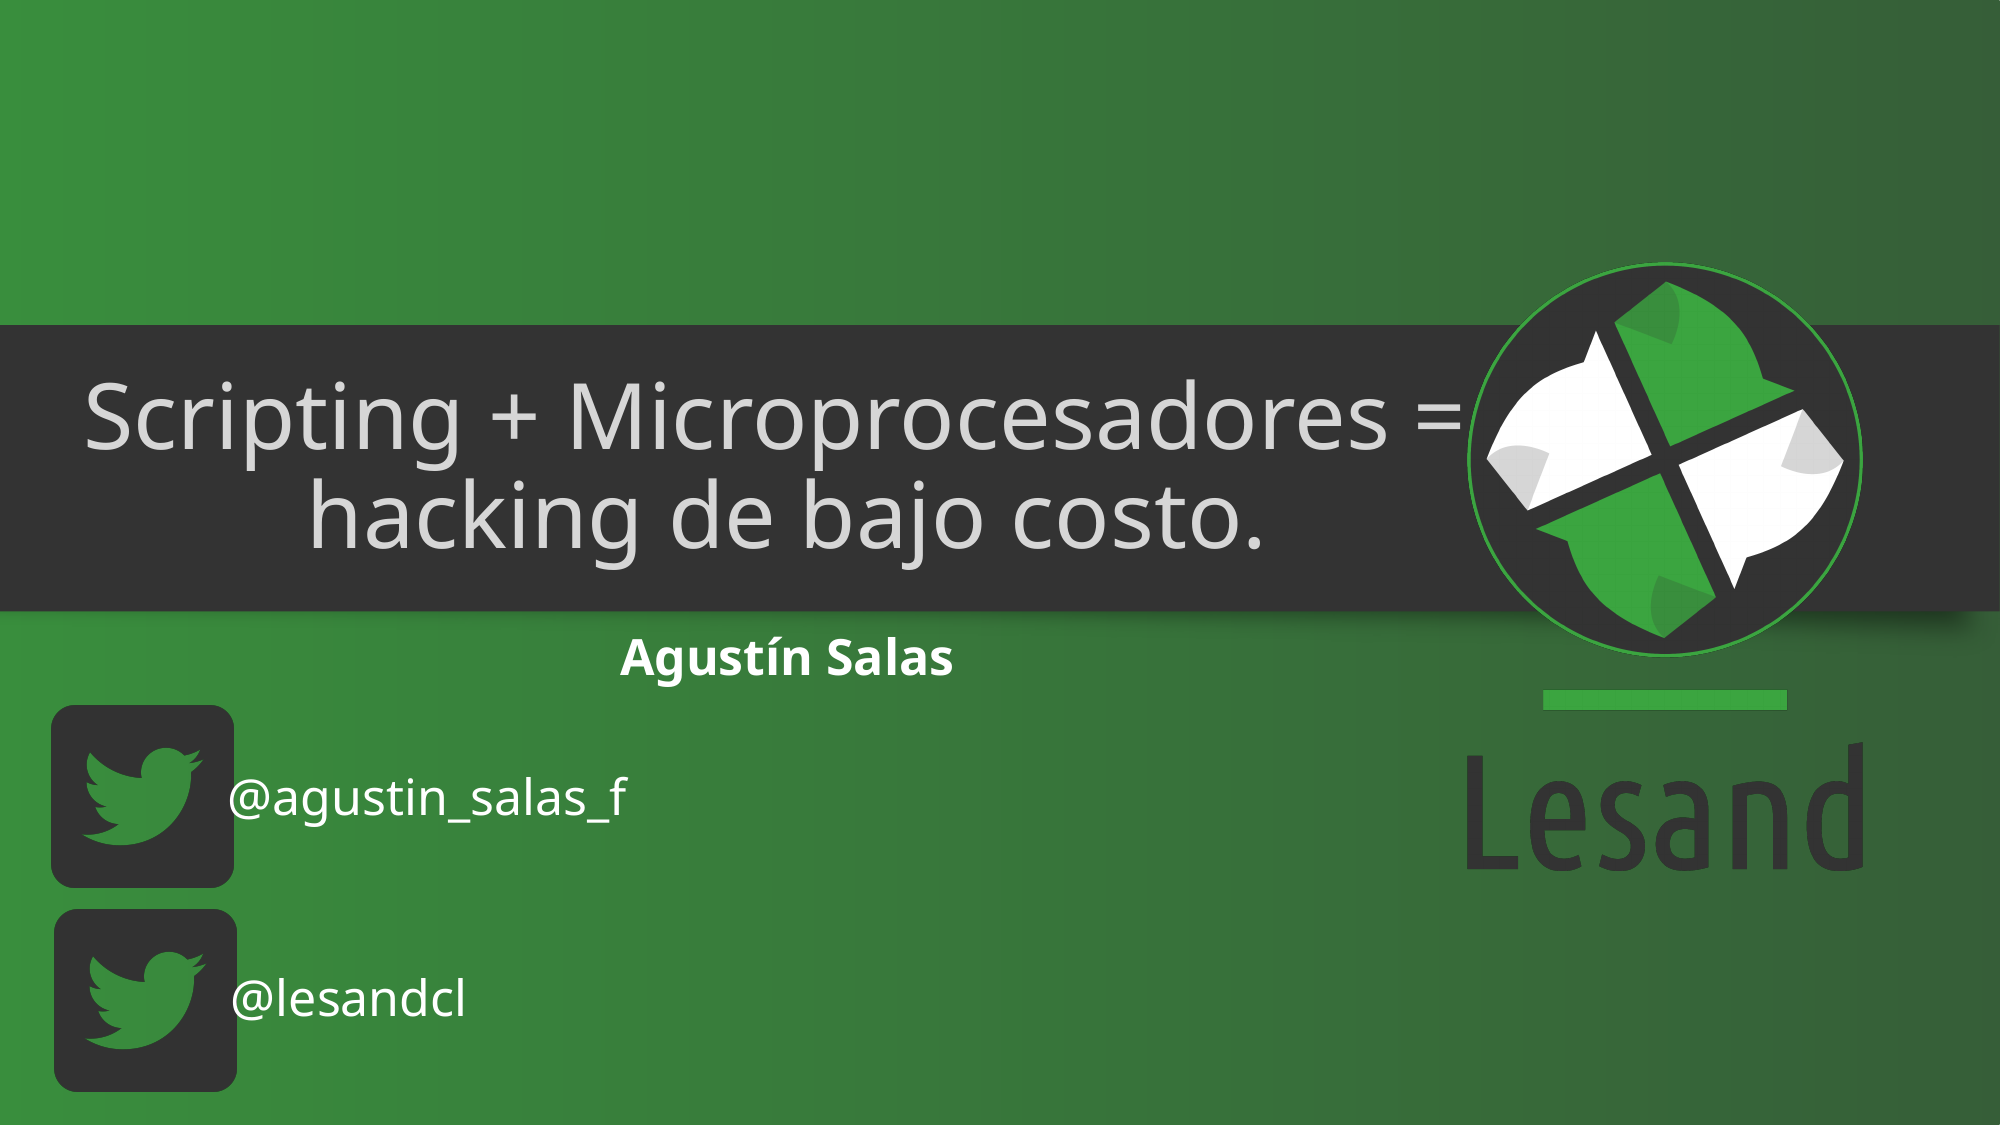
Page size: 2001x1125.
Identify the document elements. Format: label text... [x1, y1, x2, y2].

text_box @agustin_salas_f [209, 764, 645, 851]
text_box Scripting + Microprocesadores = hacking de bajo costo. [37, 337, 1538, 576]
text_box Agustín Salas [37, 624, 1538, 863]
picture [45, 699, 240, 894]
picture [48, 903, 243, 1098]
picture [0, 262, 2000, 871]
text_box @lesandcl [209, 965, 645, 1051]
